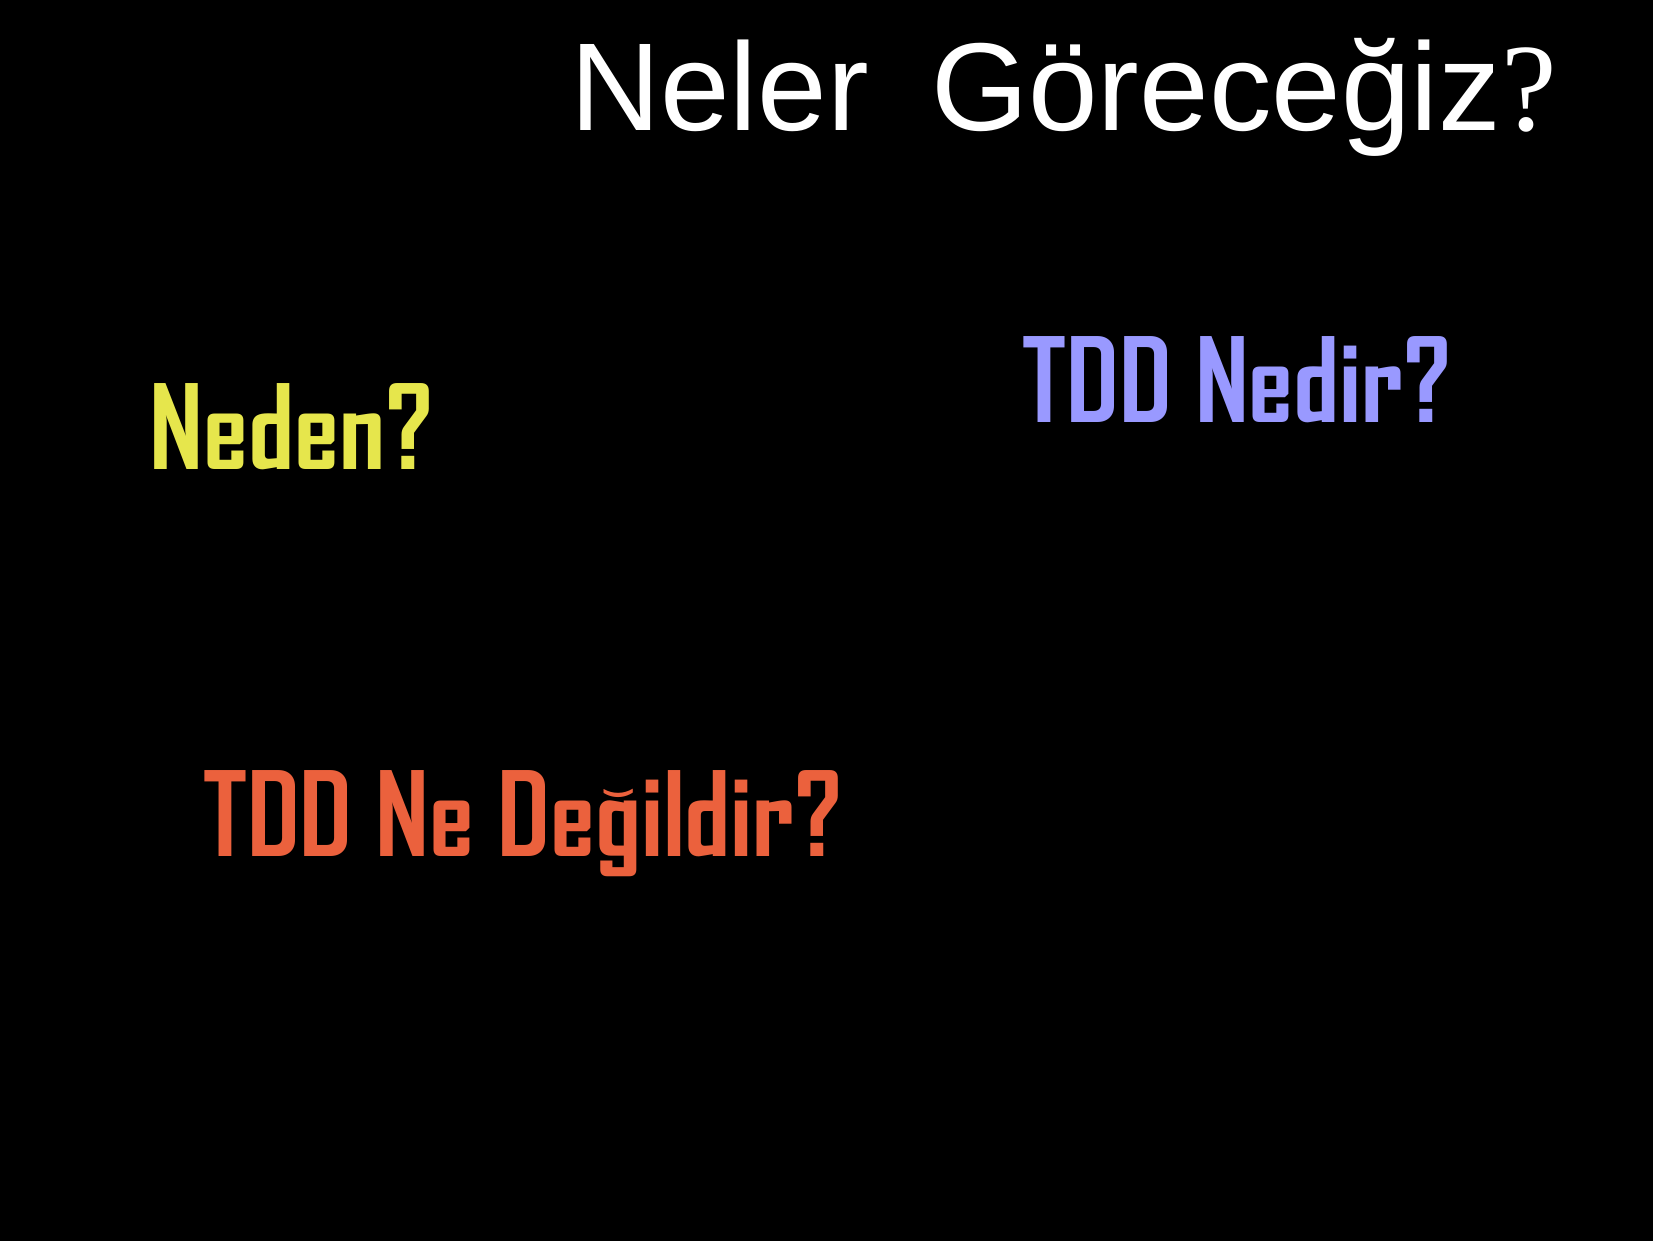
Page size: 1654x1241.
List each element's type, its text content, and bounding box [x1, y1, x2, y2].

text_box Neden? [135, 349, 448, 500]
text_box TDD Nedir? [1007, 302, 1467, 453]
text_box TDD Ne Değildir? [188, 736, 858, 887]
text_box Neler Göreceğiz? [555, 36, 1098, 201]
